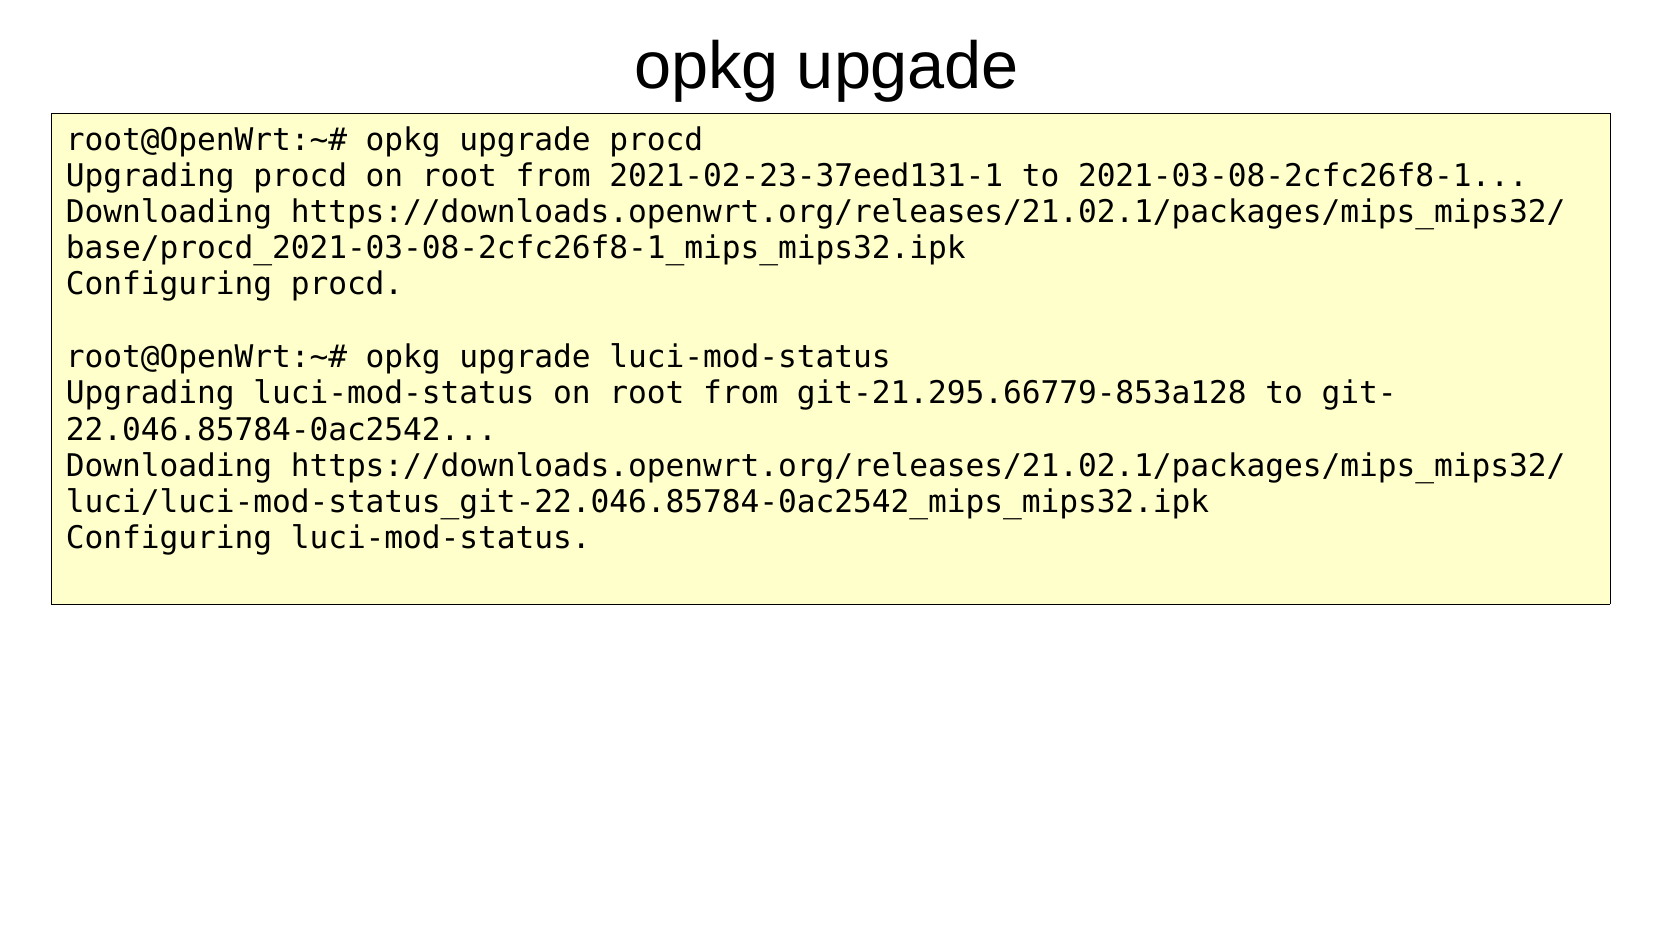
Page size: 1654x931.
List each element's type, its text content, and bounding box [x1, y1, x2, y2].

title opkg upgade [82, 28, 1571, 104]
table_header root@OpenWrt:~# opkg upgrade procd Upgrading procd on root from 2021-02-23-37eed131-1 to 2021-03-08-2cfc26f8-1... Downloading https://downloads.openwrt.org/releases/21.02.1/packages/mips_mips32/base/procd_2021-03-08-2cfc26f8-1_mips_mips32.ipk Configuring procd. root@OpenWrt:~# opkg upgrade luci-mod-status Upgrading luci-mod-status on root from git-21.295.66779-853a128 to git-22.046.85784-0ac2542... Downloading https://downloads.openwrt.org/releases/21.02.1/packages/mips_mips32/luci/luci-mod-status_git-22.046.85784-0ac2542_mips_mips32.ipk Configuring luci-mod-status. [52, 114, 1610, 604]
